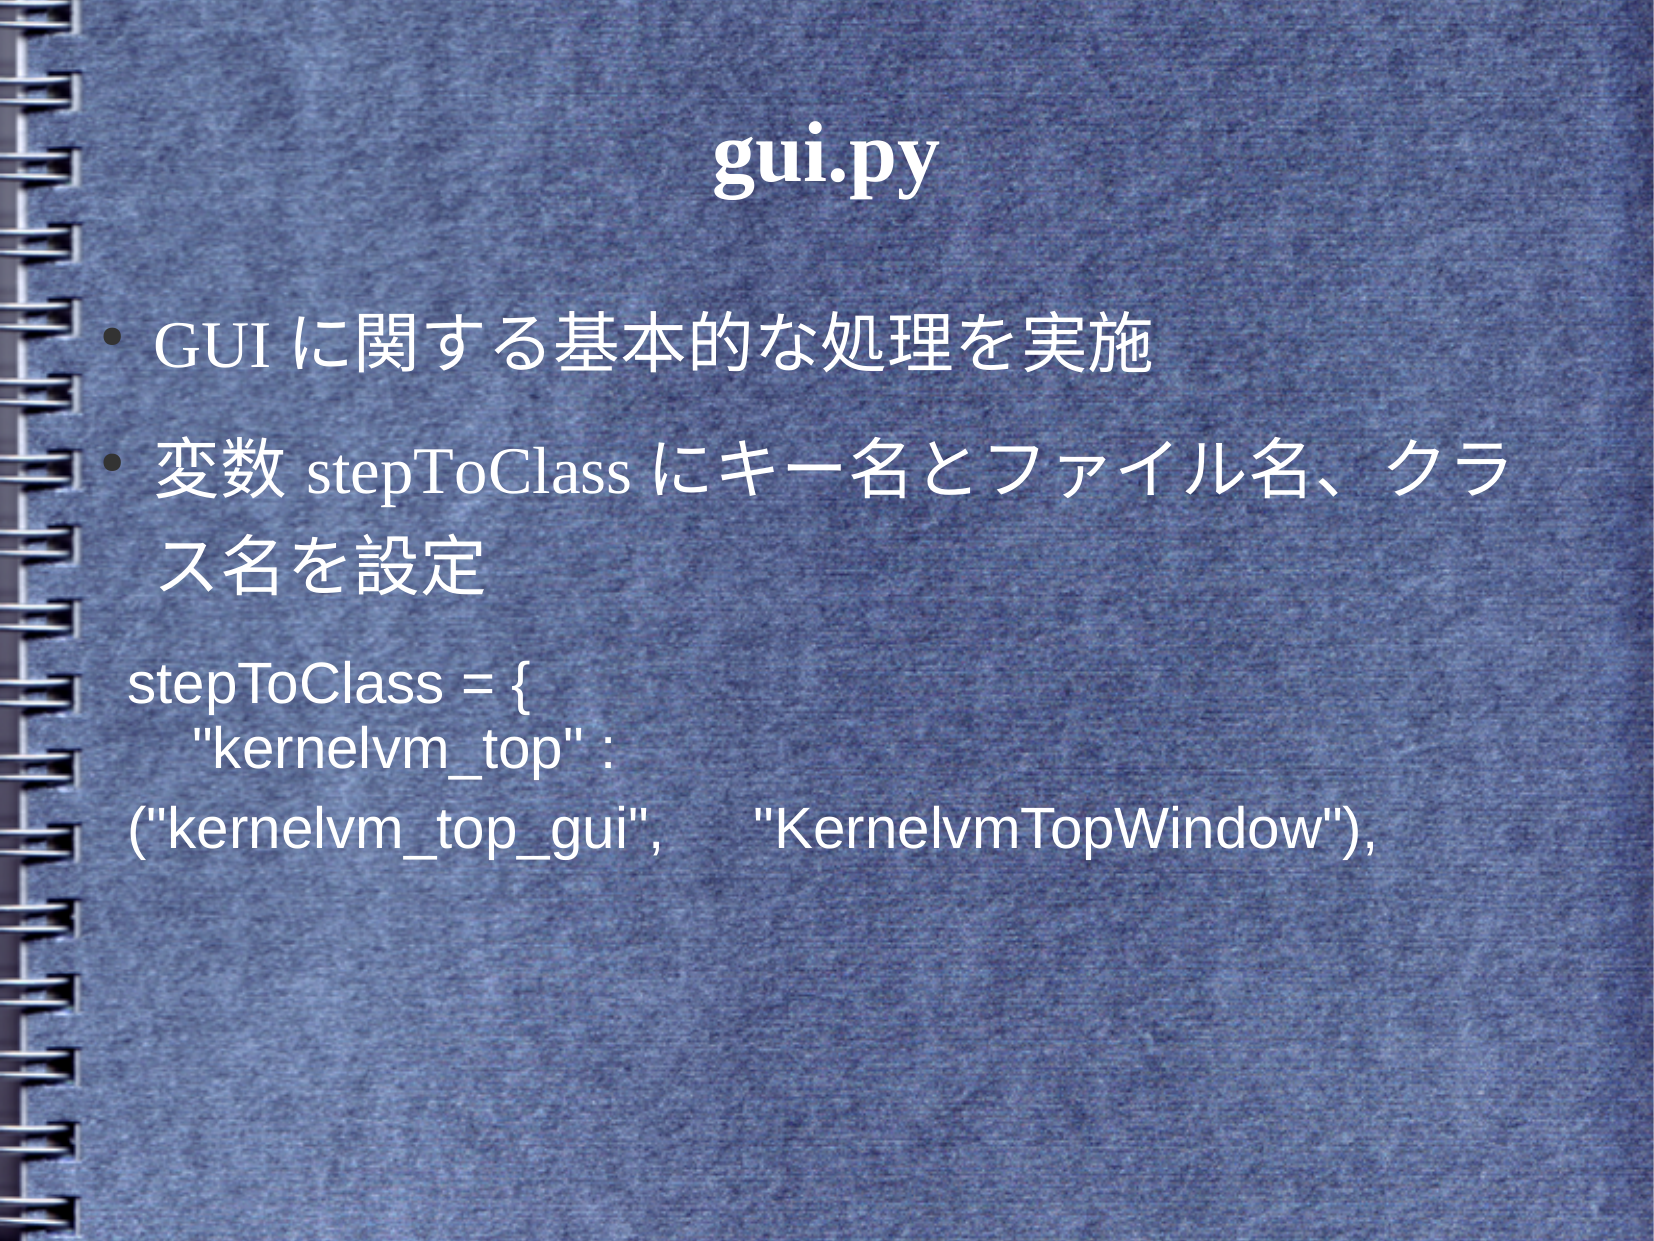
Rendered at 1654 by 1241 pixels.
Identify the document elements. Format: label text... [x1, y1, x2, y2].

list GUIに関する基本的な処理を実施 変数stepToClassにキー名とファイル名、クラス名を設定 [82, 290, 1571, 554]
title gui.py [82, 49, 1571, 257]
picture [0, 0, 1654, 1241]
text_box stepToClass = { "kernelvm_top" : ("kernelvm_top_gui", "KernelvmTopWindow"), [112, 643, 1613, 932]
